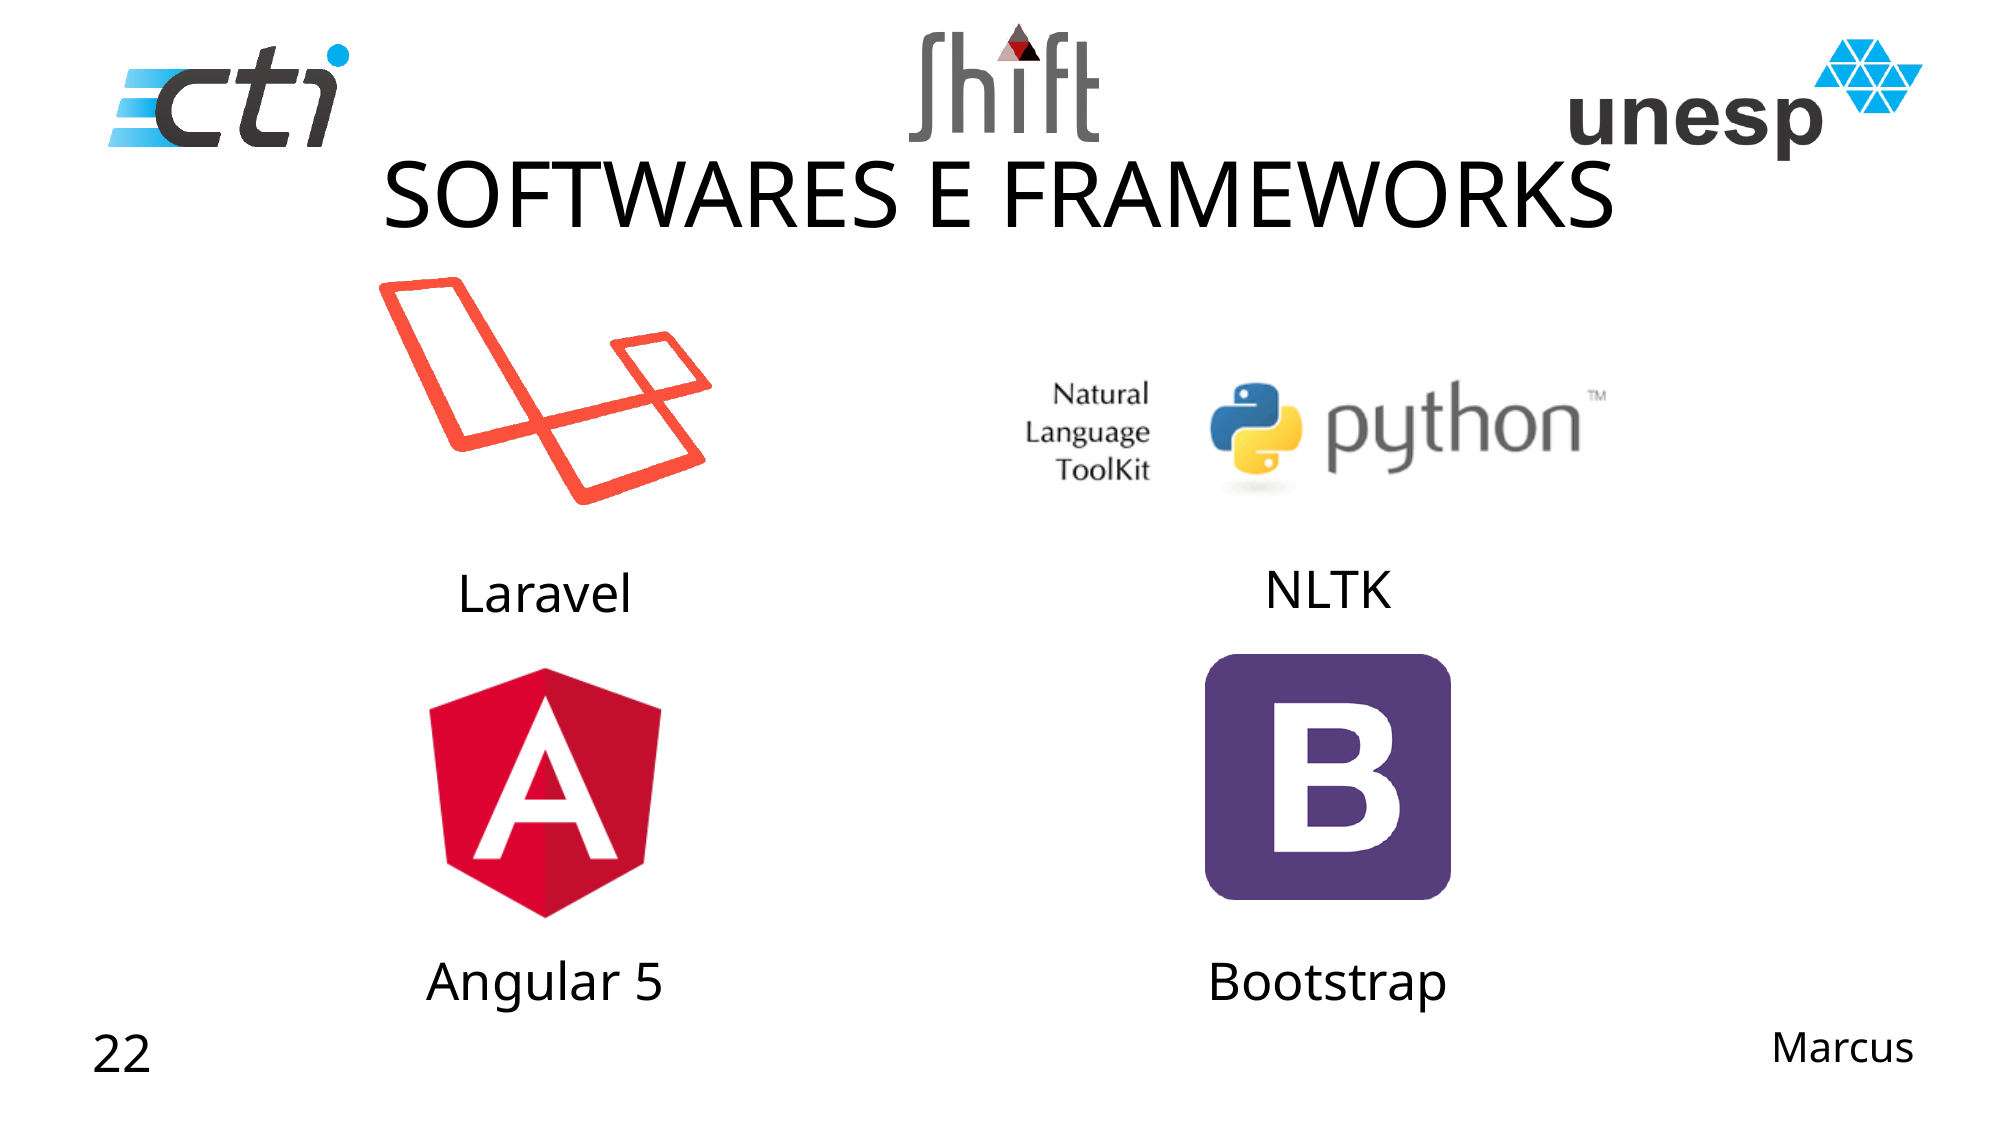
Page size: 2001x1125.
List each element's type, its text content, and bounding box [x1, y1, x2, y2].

picture [379, 307, 712, 505]
text_box Laravel [395, 552, 696, 631]
picture [909, 20, 1099, 142]
text_box Marcus [1756, 1012, 1930, 1078]
text_box NLTK [1178, 549, 1479, 627]
picture [390, 630, 701, 942]
picture [1205, 654, 1451, 900]
text_box 22 [77, 1012, 167, 1091]
text_box SOFTWARES E FRAMEWORKS [0, 88, 2000, 307]
picture [932, 307, 1725, 593]
picture [1570, 39, 1923, 88]
text_box Bootstrap [1178, 941, 1479, 1019]
text_box Angular 5 [395, 941, 696, 1019]
picture [108, 44, 349, 88]
